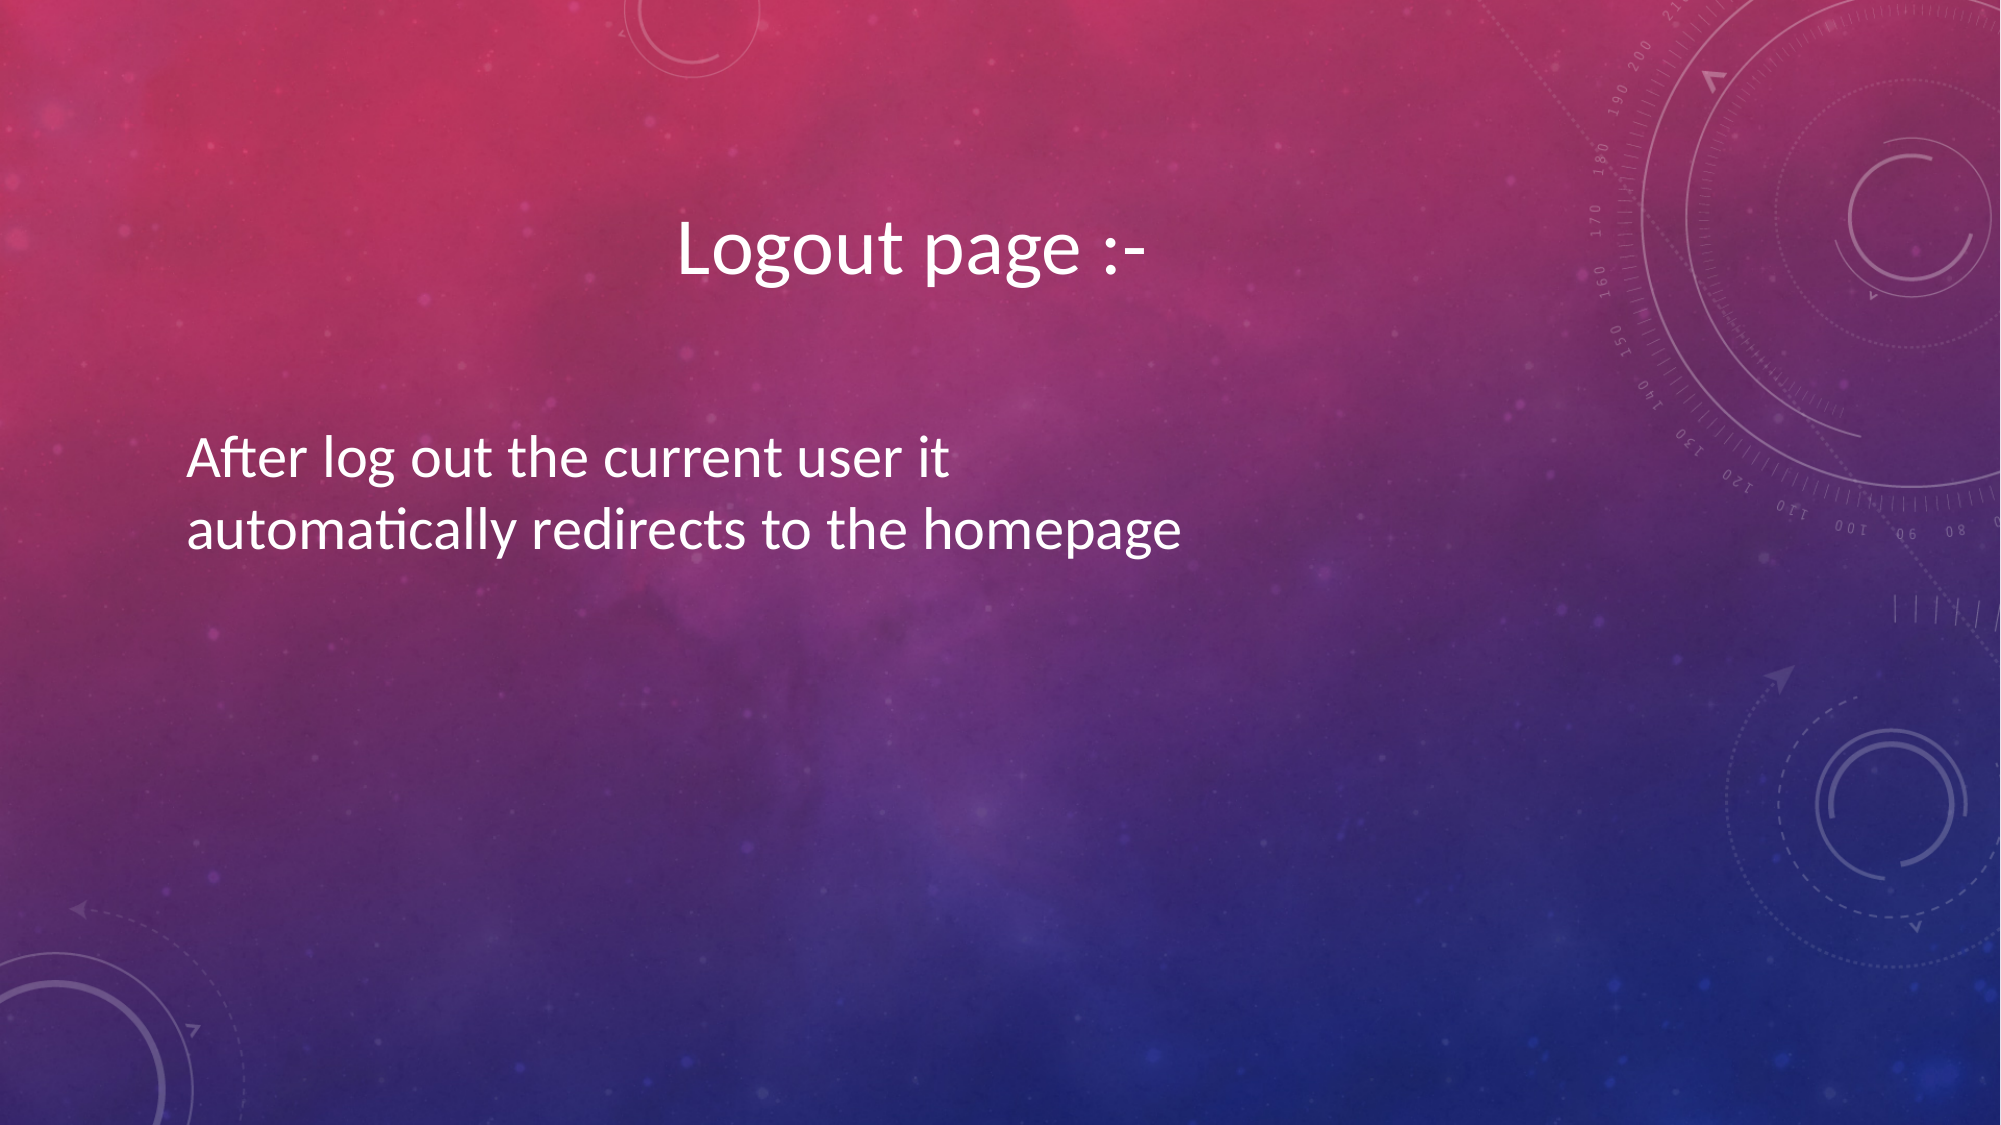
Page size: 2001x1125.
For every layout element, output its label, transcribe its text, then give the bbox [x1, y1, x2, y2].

picture [0, 0, 2001, 1125]
text_box Logout page :- [661, 185, 1221, 343]
text_box After log out the current user it automatically redirects to the homepage [171, 409, 1294, 642]
